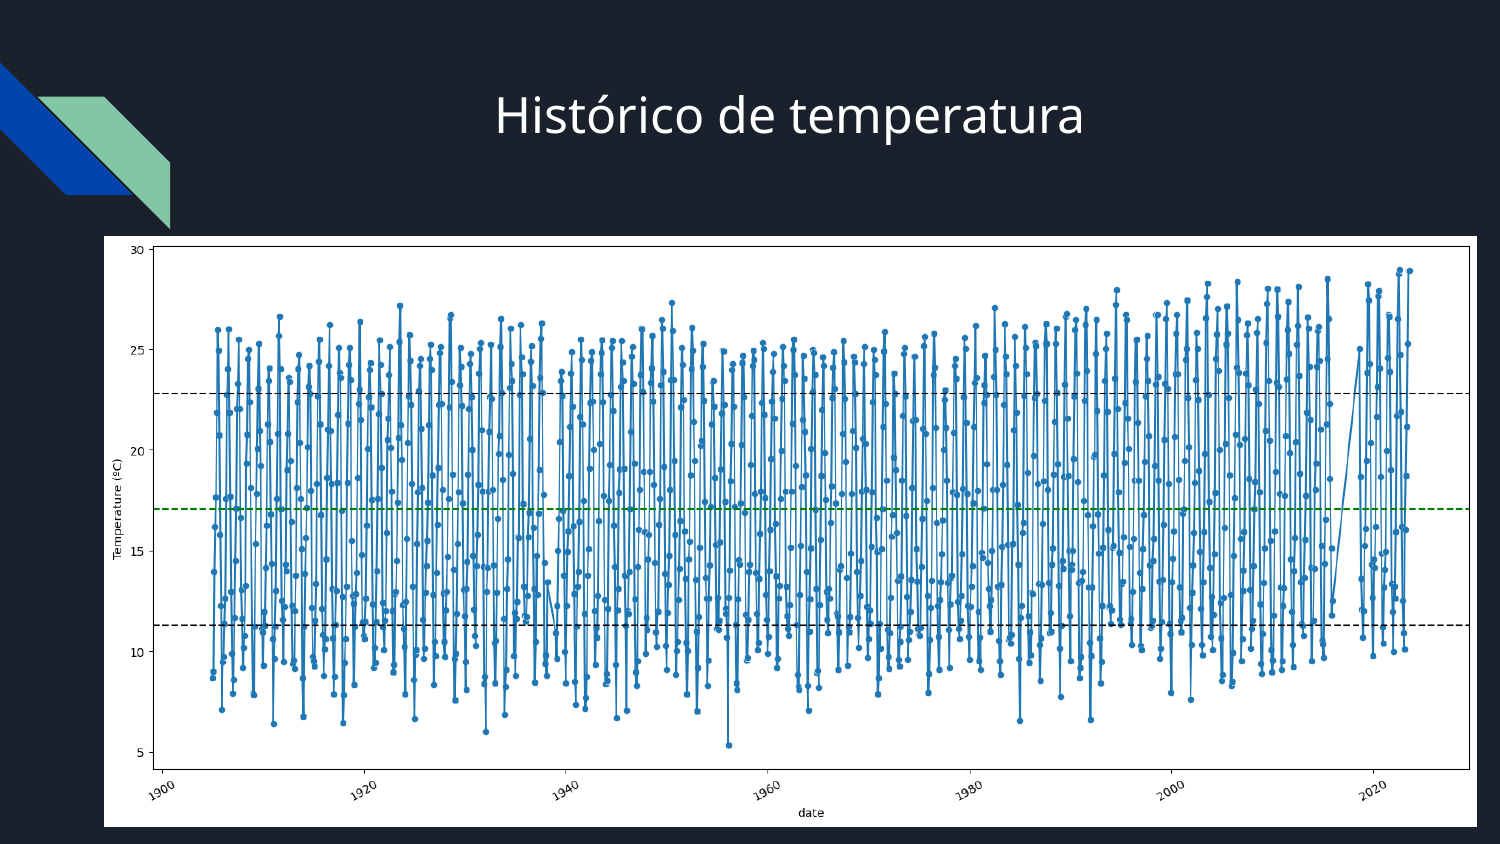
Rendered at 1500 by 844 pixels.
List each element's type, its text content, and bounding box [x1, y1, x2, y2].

picture [104, 236, 1477, 827]
title Histórico de temperatura [212, 64, 1368, 215]
